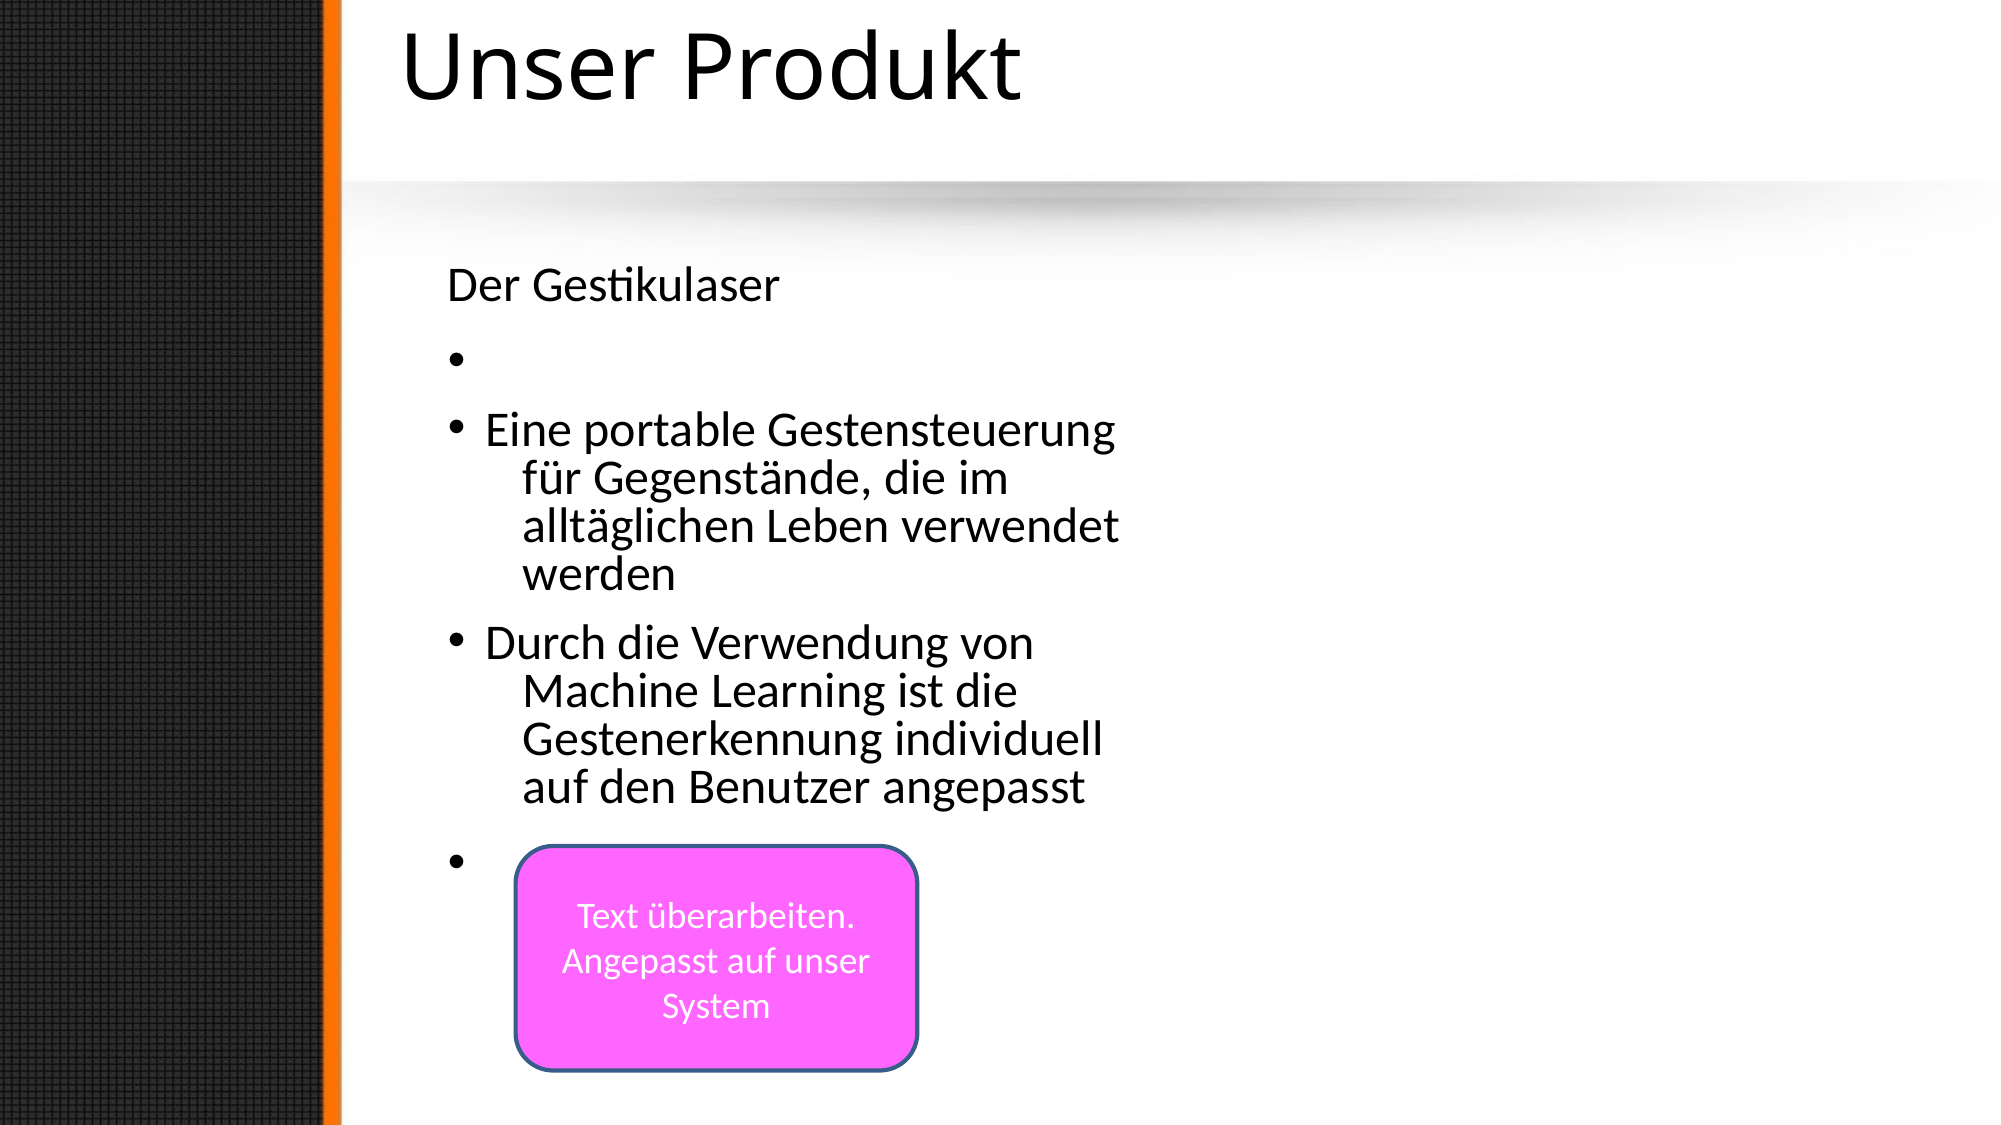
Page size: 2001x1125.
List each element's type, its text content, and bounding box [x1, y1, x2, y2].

text_box Text überarbeiten. Angepasst auf unser System [515, 846, 918, 1071]
list Der Gestikulaser Eine portable Gestensteuerung für Gegenstände, die im alltäglichen Leben verwendet werden Durch die Verwendung von Machine Learning ist die Gestenerkennung individuell auf den Benutzer angepasst [432, 255, 1153, 1040]
title Unser Produkt [384, 0, 2000, 179]
